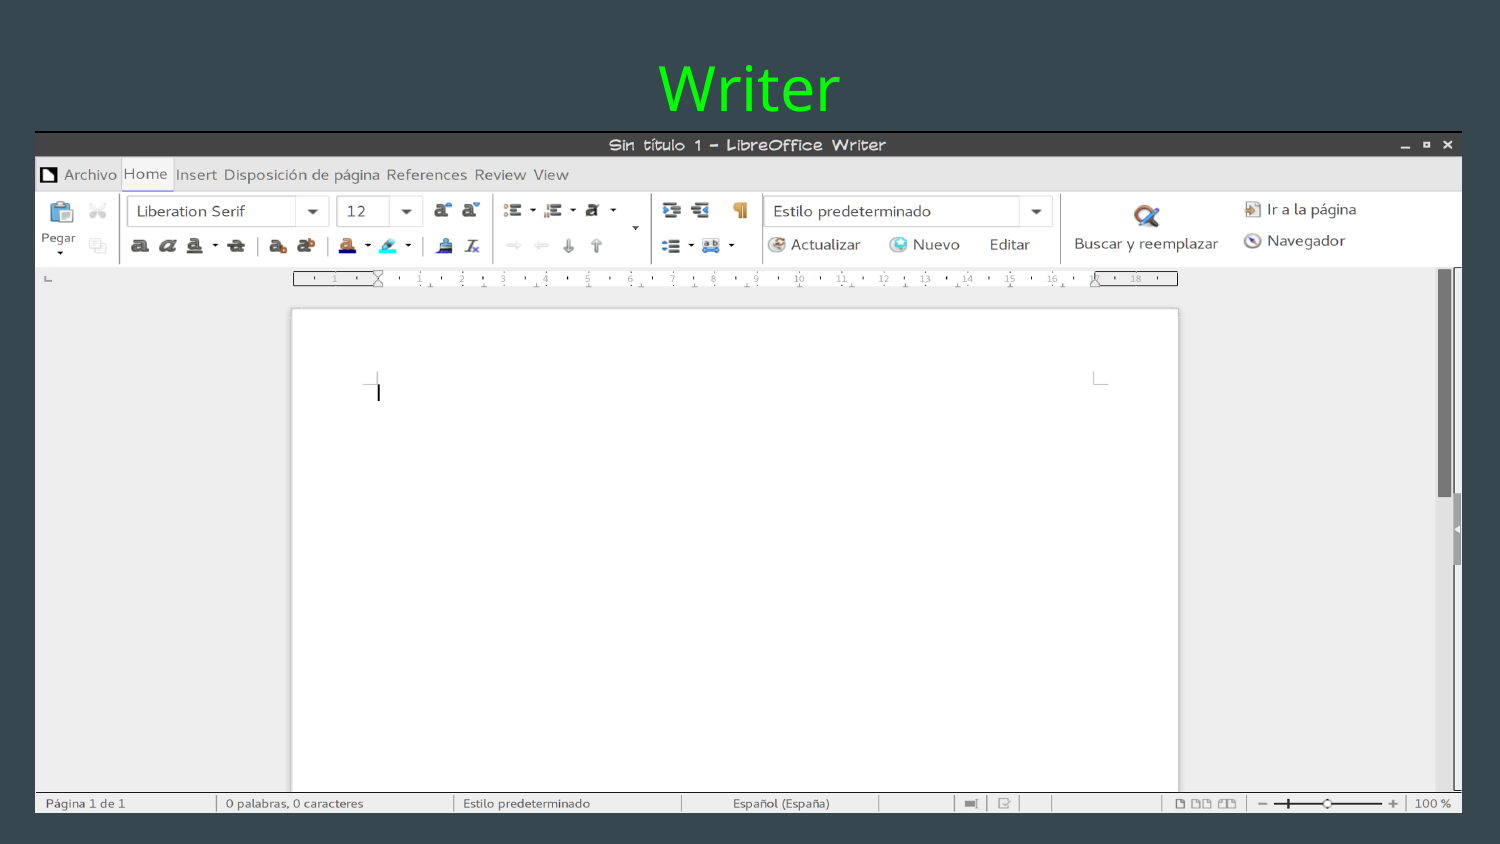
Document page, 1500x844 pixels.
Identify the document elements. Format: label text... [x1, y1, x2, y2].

title Writer [51, 33, 1449, 131]
picture [35, 131, 1462, 813]
